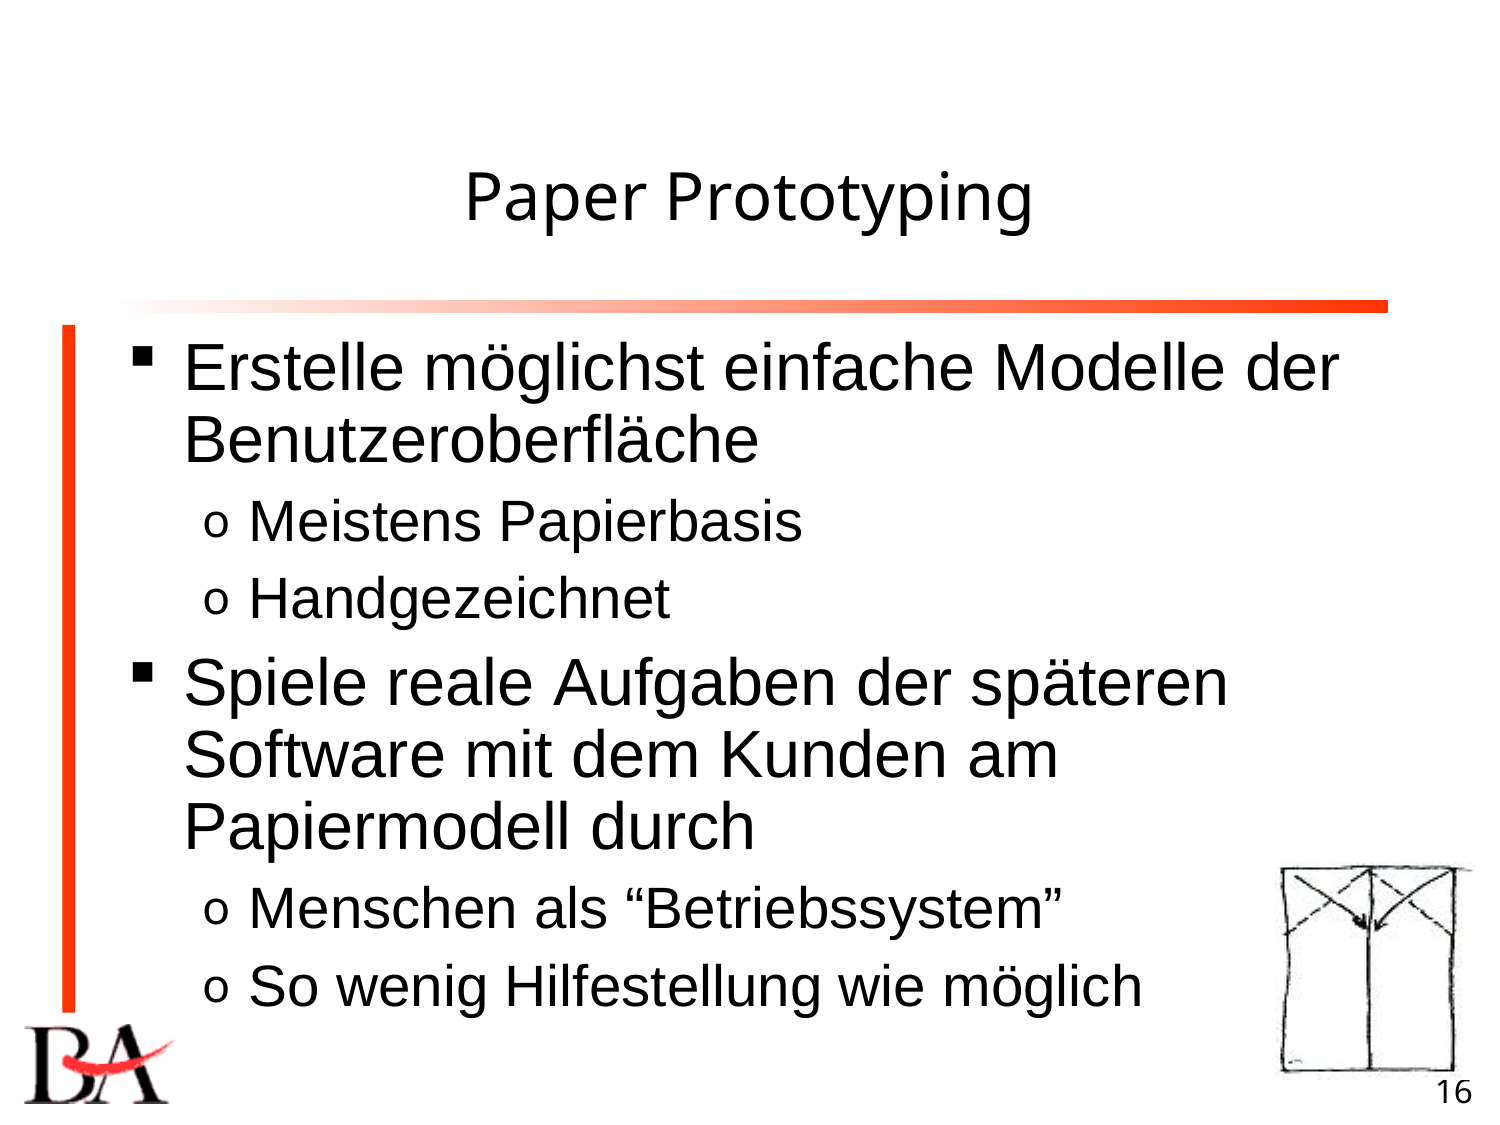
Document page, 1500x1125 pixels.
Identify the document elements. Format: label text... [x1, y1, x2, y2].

list Erstelle möglichst einfache Modelle der Benutzeroberfläche Meistens Papierbasis Handgezeichnet Spiele reale Aufgaben der späteren Software mit dem Kunden am Papiermodell durch Menschen als “Betriebssystem” So wenig Hilfestellung wie möglich [112, 324, 1388, 1051]
picture [24, 1024, 175, 1104]
title Paper Prototyping [112, 99, 1388, 288]
chart [1275, 862, 1475, 1080]
